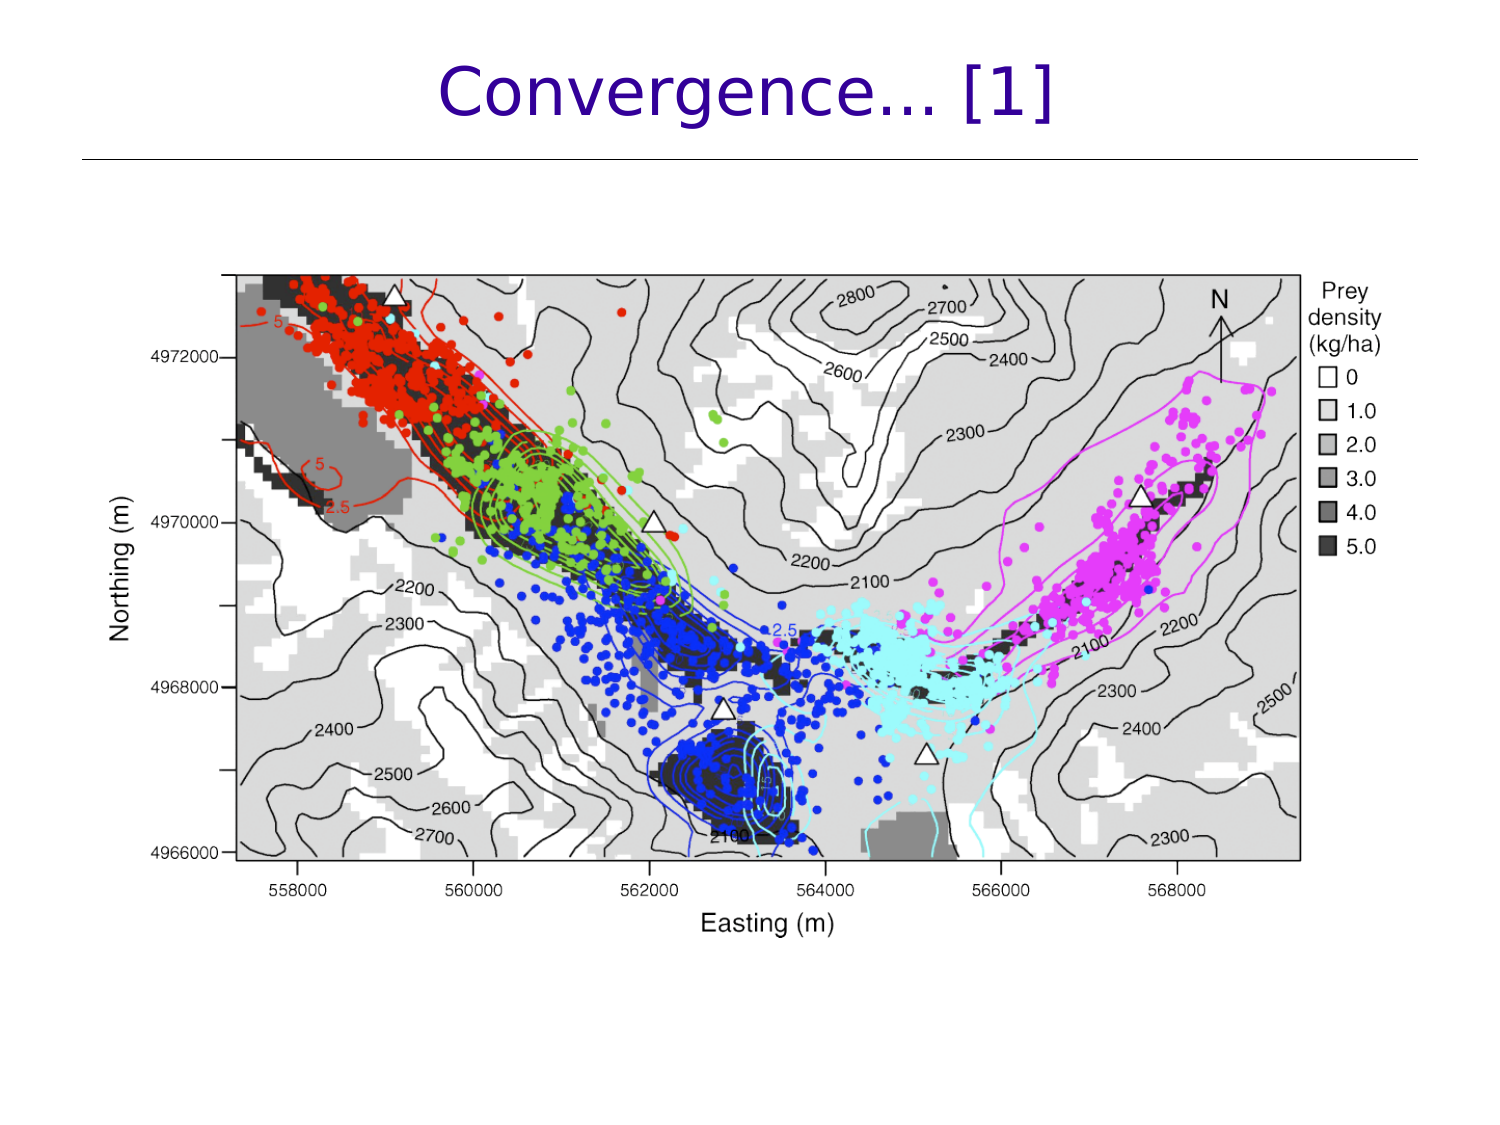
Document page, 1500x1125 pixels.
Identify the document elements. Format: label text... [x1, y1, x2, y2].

title Convergence... [1] [437, 42, 1063, 142]
picture [109, 274, 1382, 938]
